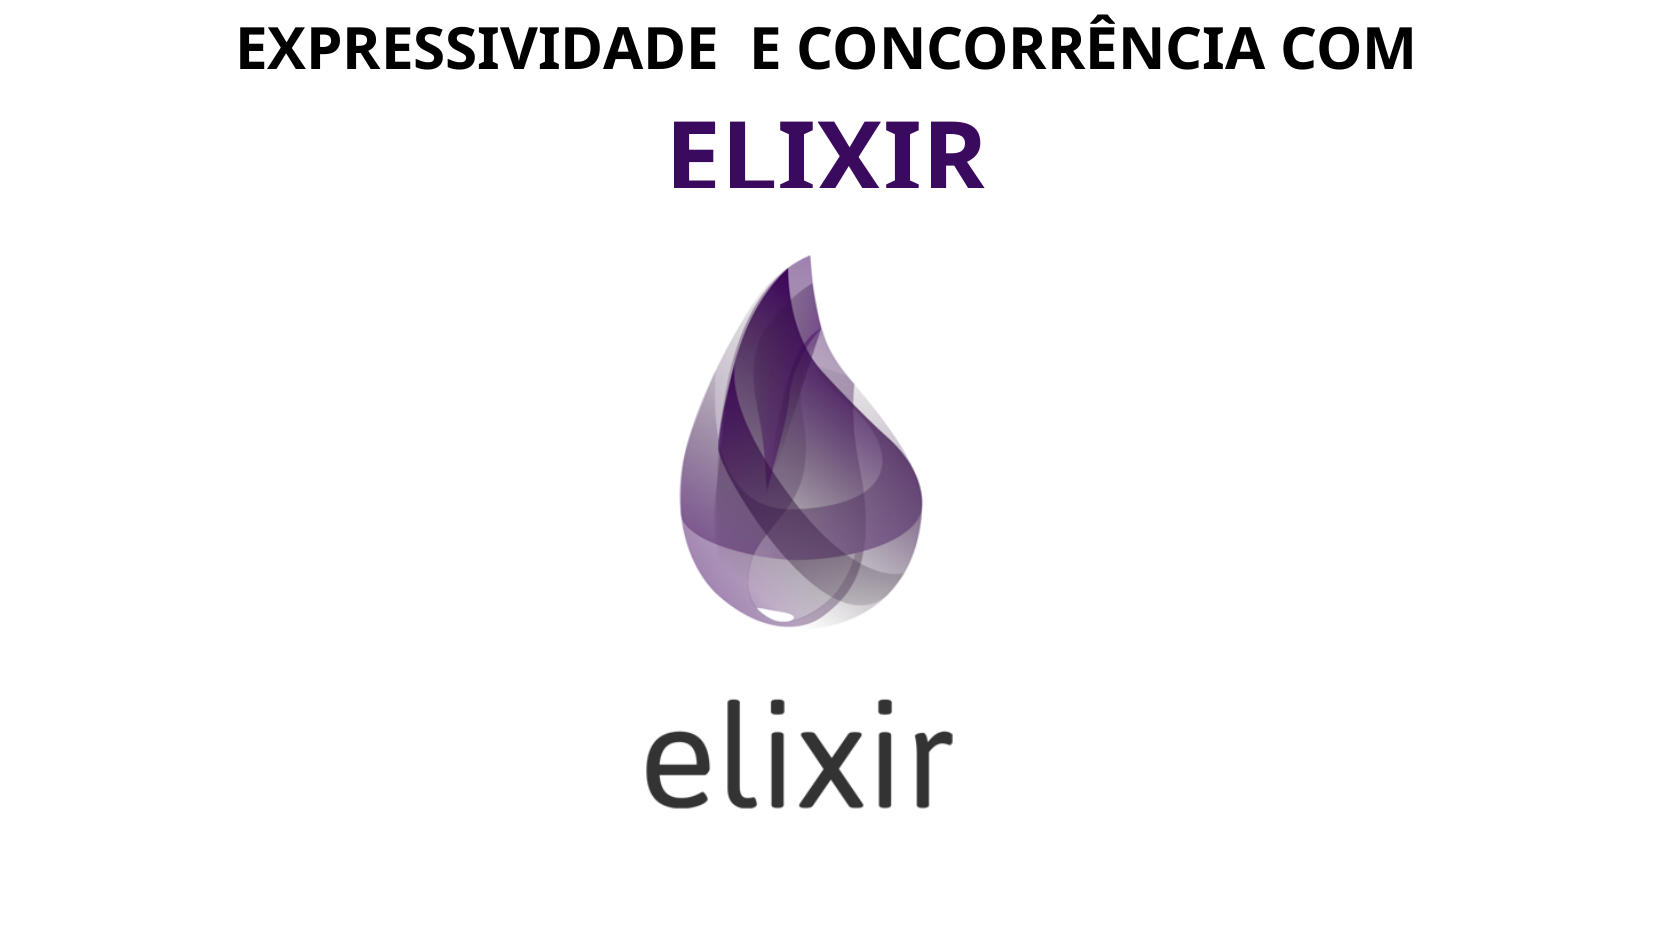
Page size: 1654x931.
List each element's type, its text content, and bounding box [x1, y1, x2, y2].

picture [342, 188, 1257, 875]
title EXPRESSIVIDADE E CONCORRÊNCIA COM ELIXIR [82, 37, 1571, 193]
